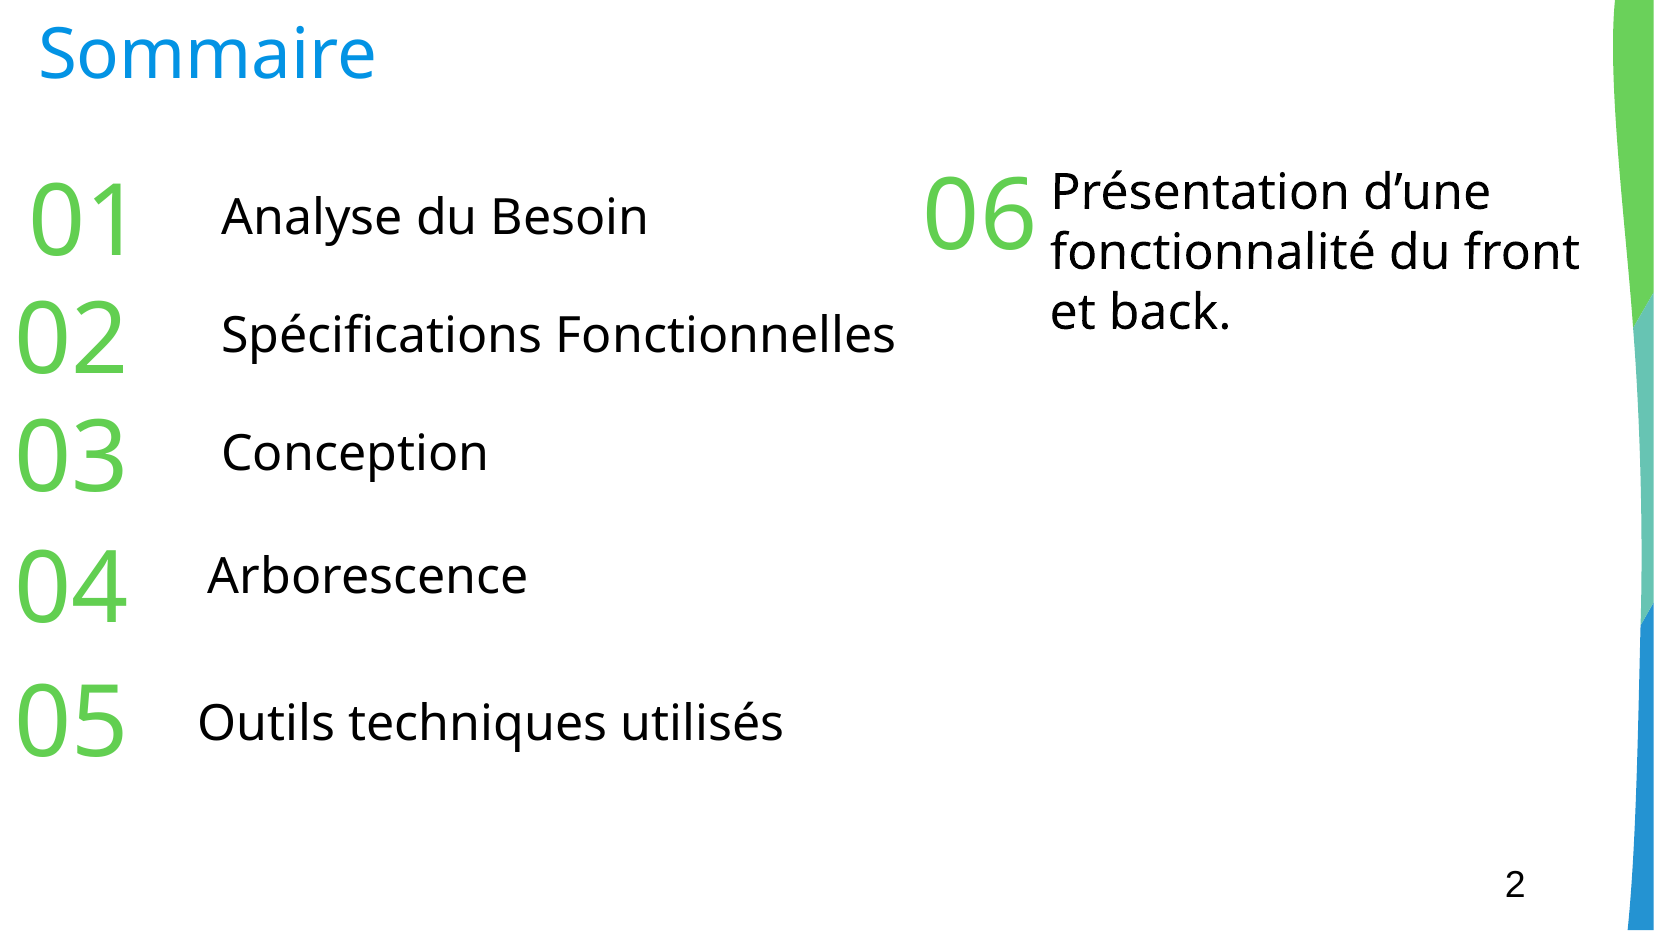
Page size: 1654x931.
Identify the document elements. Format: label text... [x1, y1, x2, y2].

text_box Analyse du Besoin [206, 177, 908, 252]
text_box 02 [0, 265, 156, 383]
text_box Présentation d’une fonctionnalité du front et back. [1034, 151, 1625, 347]
text_box Outils techniques utilisés [183, 679, 827, 763]
text_box <numéro> [1490, 856, 1654, 927]
text_box Sommaire [23, 0, 1123, 100]
text_box 05 [0, 649, 156, 785]
text_box Spécifications Fonctionnelles [206, 295, 916, 371]
text_box 01 [14, 147, 170, 283]
text_box Arborescence [179, 536, 945, 612]
text_box 03 [0, 383, 156, 514]
text_box 06 [908, 141, 1064, 277]
text_box 04 [0, 514, 156, 649]
text_box Conception [206, 413, 972, 489]
